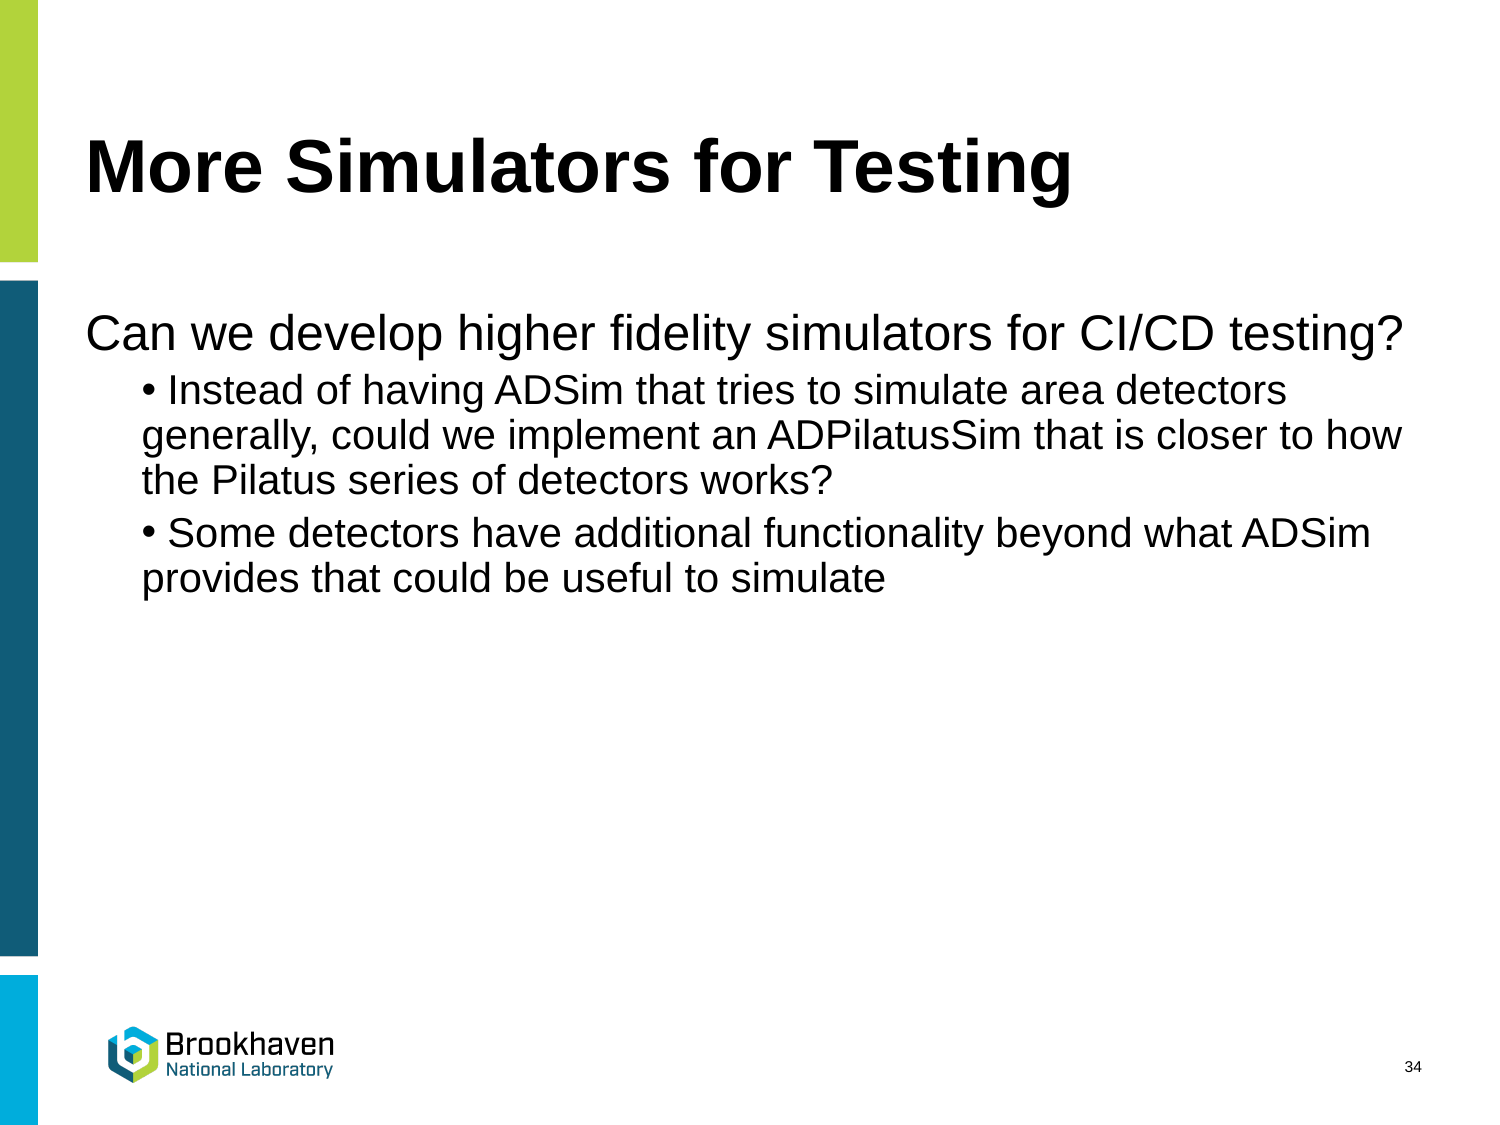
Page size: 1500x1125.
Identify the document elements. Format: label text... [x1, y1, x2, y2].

title More Simulators for Testing [70, 59, 1430, 278]
picture [0, 0, 1500, 1125]
list Can we develop higher fidelity simulators for CI/CD testing? Instead of having ADSim that tries to simulate area detectors generally, could we implement an ADPilatusSim that is closer to how the Pilatus series of detectors works? Some detectors have additional functionality beyond what ADSim provides that could be useful to simulate [70, 299, 1430, 990]
slide_number <number> [1376, 1036, 1430, 1097]
